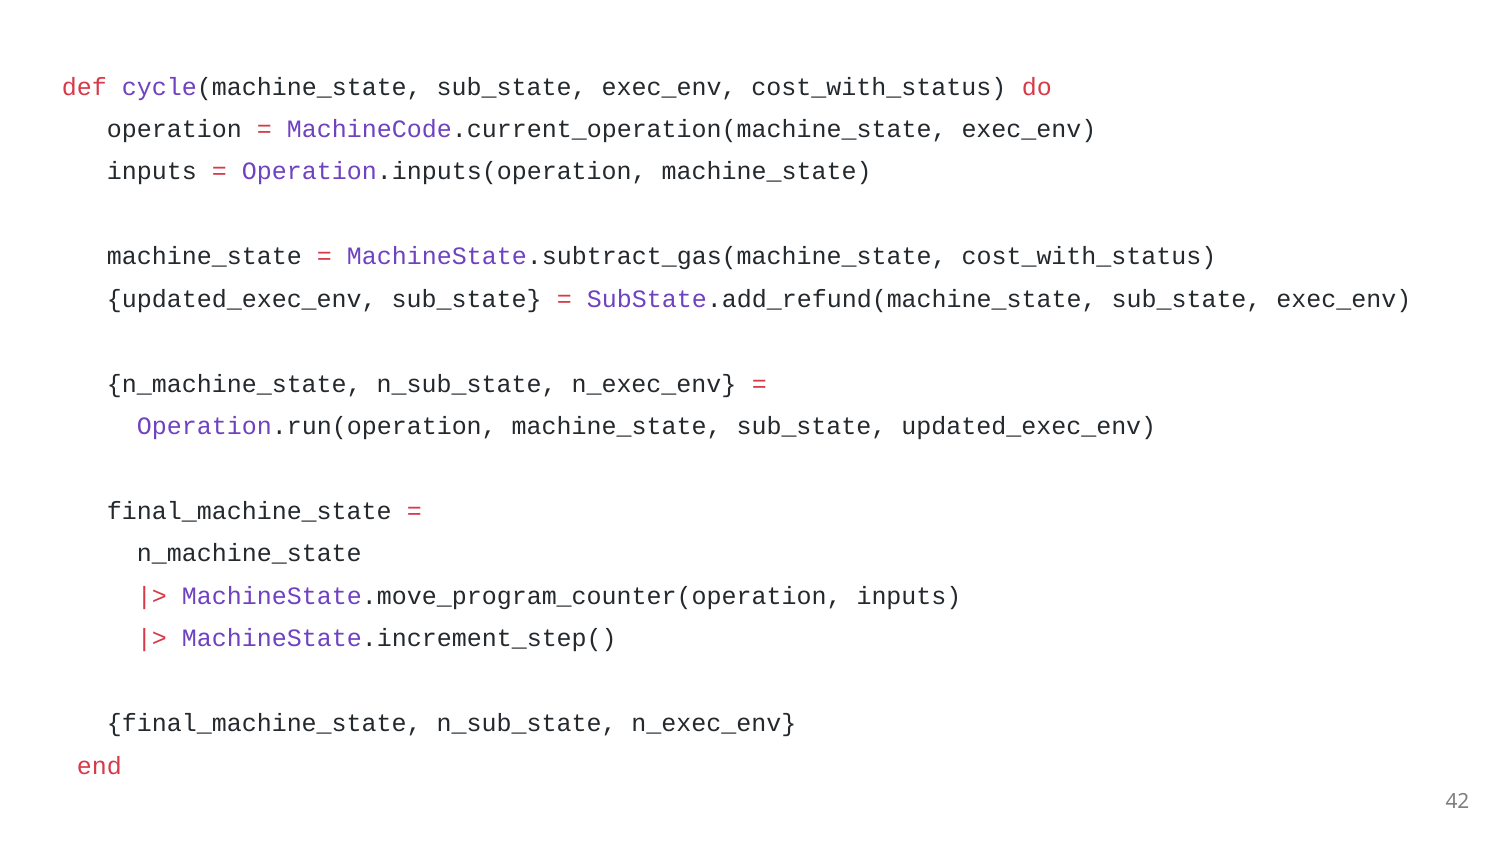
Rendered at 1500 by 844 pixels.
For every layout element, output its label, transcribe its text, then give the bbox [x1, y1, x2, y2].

slide_number <number> [1394, 769, 1484, 834]
list def cycle(machine_state, sub_state, exec_env, cost_with_status) do operation = MachineCode.current_operation(machine_state, exec_env) inputs = Operation.inputs(operation, machine_state) machine_state = MachineState.subtract_gas(machine_state, cost_with_status) {updated_exec_env, sub_state} = SubState.add_refund(machine_state, sub_state, exec_env) {n_machine_state, n_sub_state, n_exec_env} = Operation.run(operation, machine_state, sub_state, updated_exec_env) final_machine_state = n_machine_state |> MachineState.move_program_counter(operation, inputs) |> MachineState.increment_step() {final_machine_state, n_sub_state, n_exec_env} end [46, 42, 1449, 750]
